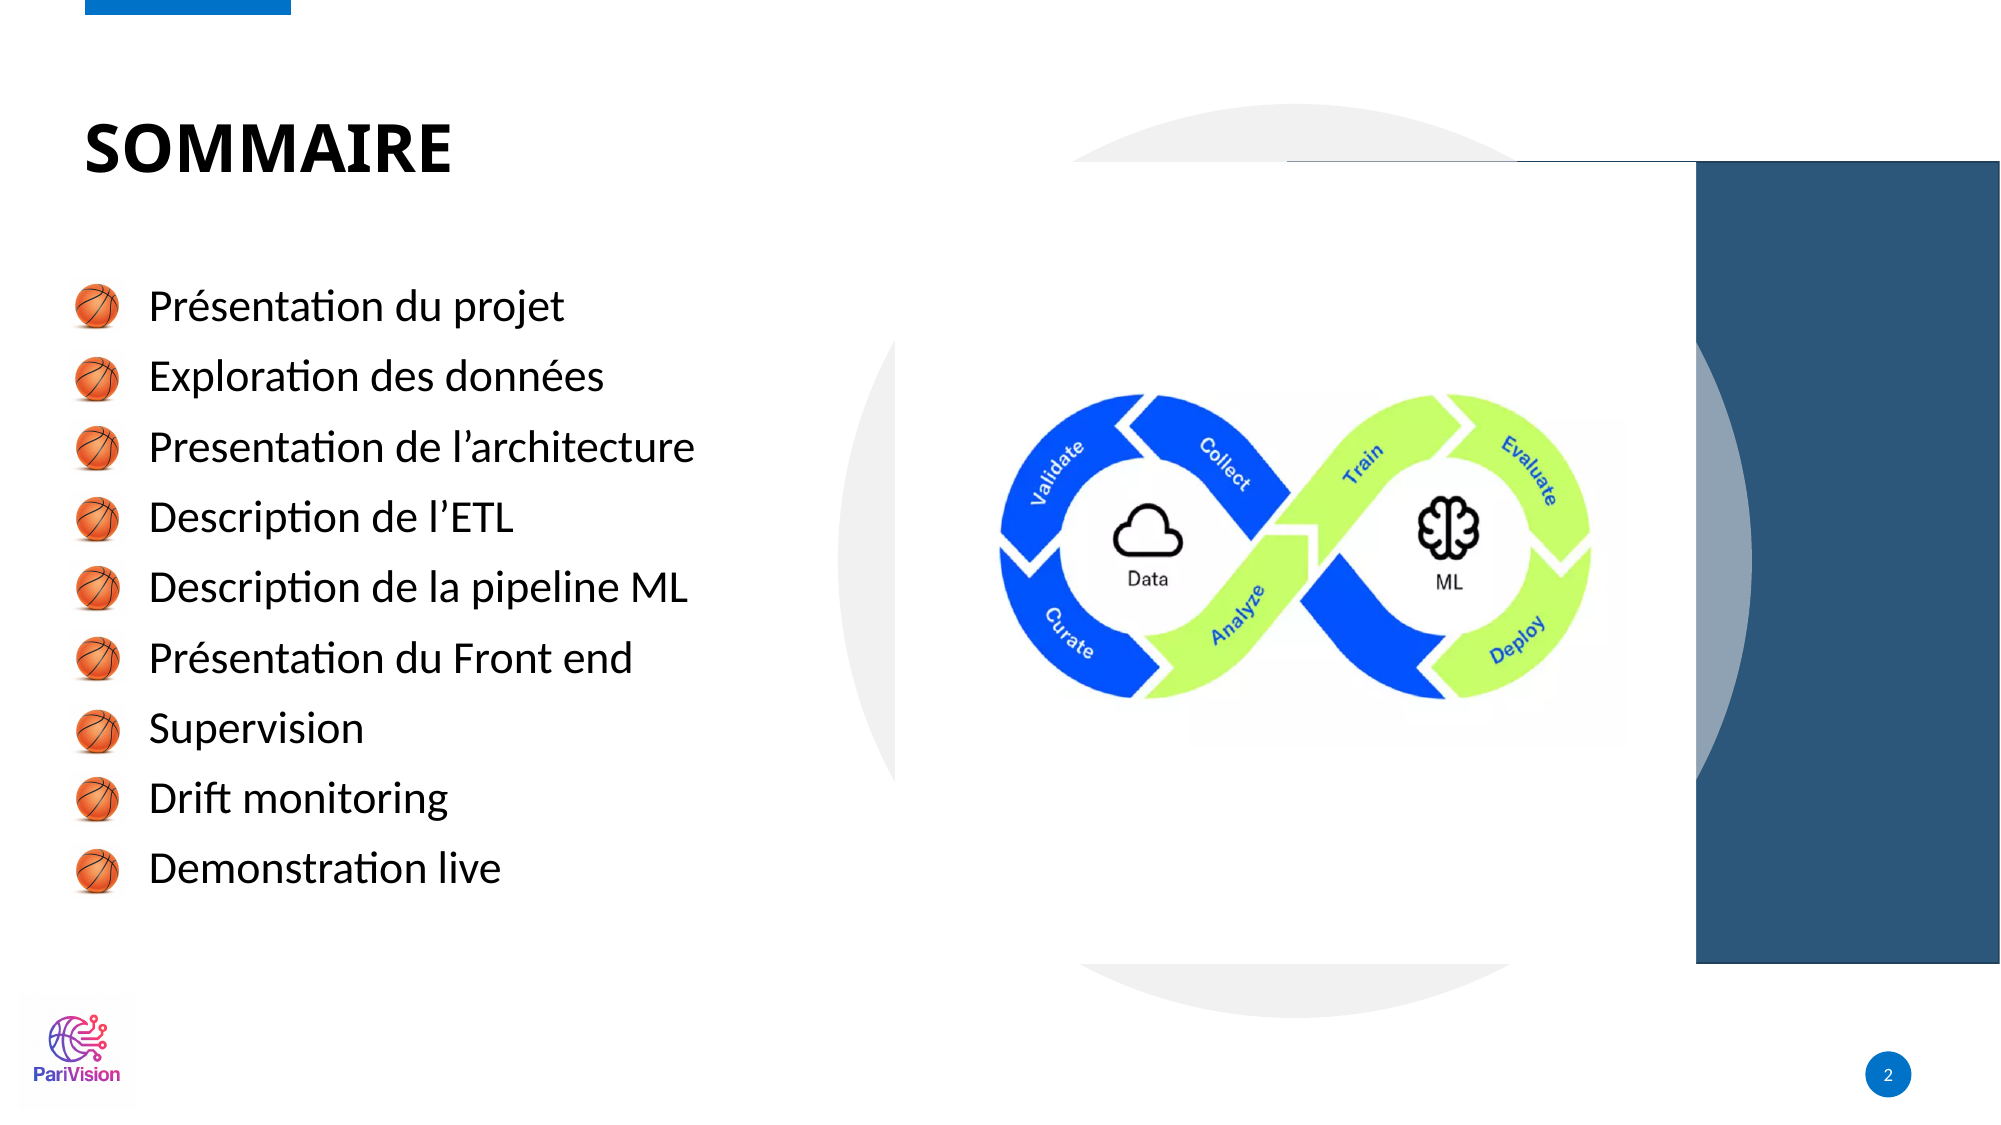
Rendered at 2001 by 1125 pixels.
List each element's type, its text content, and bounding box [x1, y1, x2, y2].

picture [70, 770, 125, 826]
picture [70, 842, 125, 898]
picture [70, 559, 126, 615]
picture [69, 277, 125, 333]
list Présentation du projet Exploration des données Presentation de l’architecture Description de l’ETL Description de la pipeline ML Présentation du Front end Supervision Drift monitoring Demonstration live [97, 282, 779, 996]
picture [69, 350, 125, 406]
picture [70, 419, 125, 475]
text_box 2 [1864, 1059, 1913, 1090]
picture [894, 162, 1697, 964]
picture [70, 490, 125, 546]
picture [70, 703, 126, 758]
title SomMAIRE [84, 81, 895, 300]
picture [70, 630, 126, 686]
